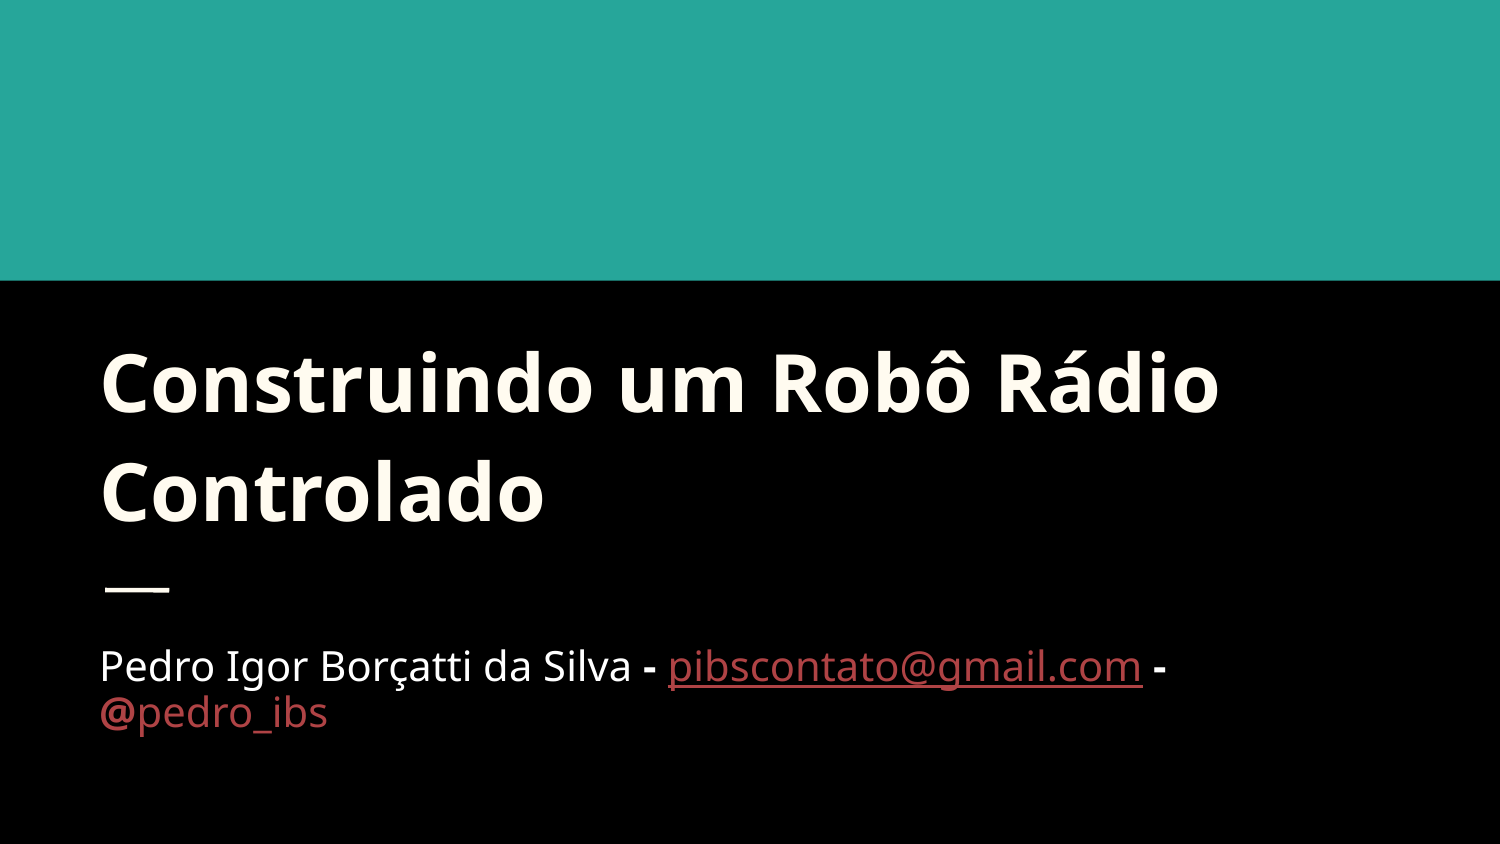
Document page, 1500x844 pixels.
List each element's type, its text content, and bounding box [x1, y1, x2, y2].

subtitle Pedro Igor Borçatti da Silva - pibscontato@gmail.com - @pedro_ibs [84, 630, 1416, 760]
title Construindo um Robô Rádio Controlado [84, 310, 1416, 561]
